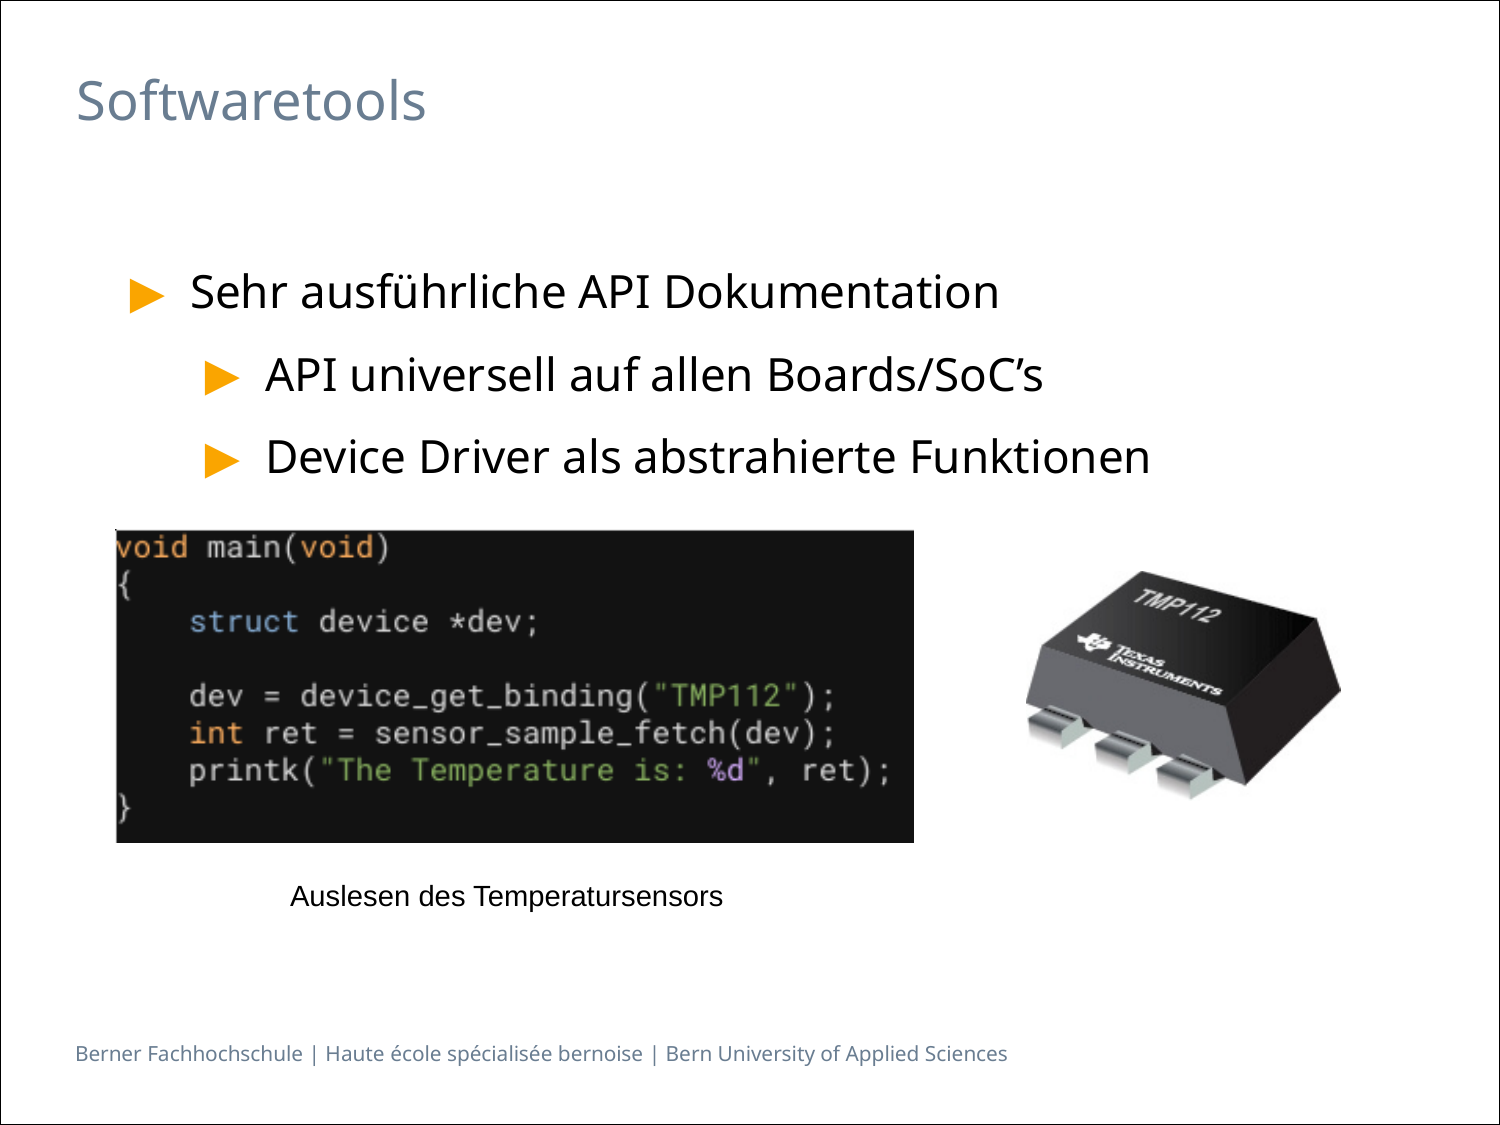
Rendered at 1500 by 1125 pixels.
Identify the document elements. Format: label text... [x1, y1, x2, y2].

text_box Auslesen des Temperatursensors [274, 862, 754, 933]
list Sehr ausführliche API Dokumentation API universell auf allen Boards/SoC’s Device Driver als abstrahierte Funktionen [115, 228, 1385, 491]
title Softwaretools [76, 59, 1418, 148]
picture [115, 529, 914, 843]
picture [1026, 571, 1341, 801]
